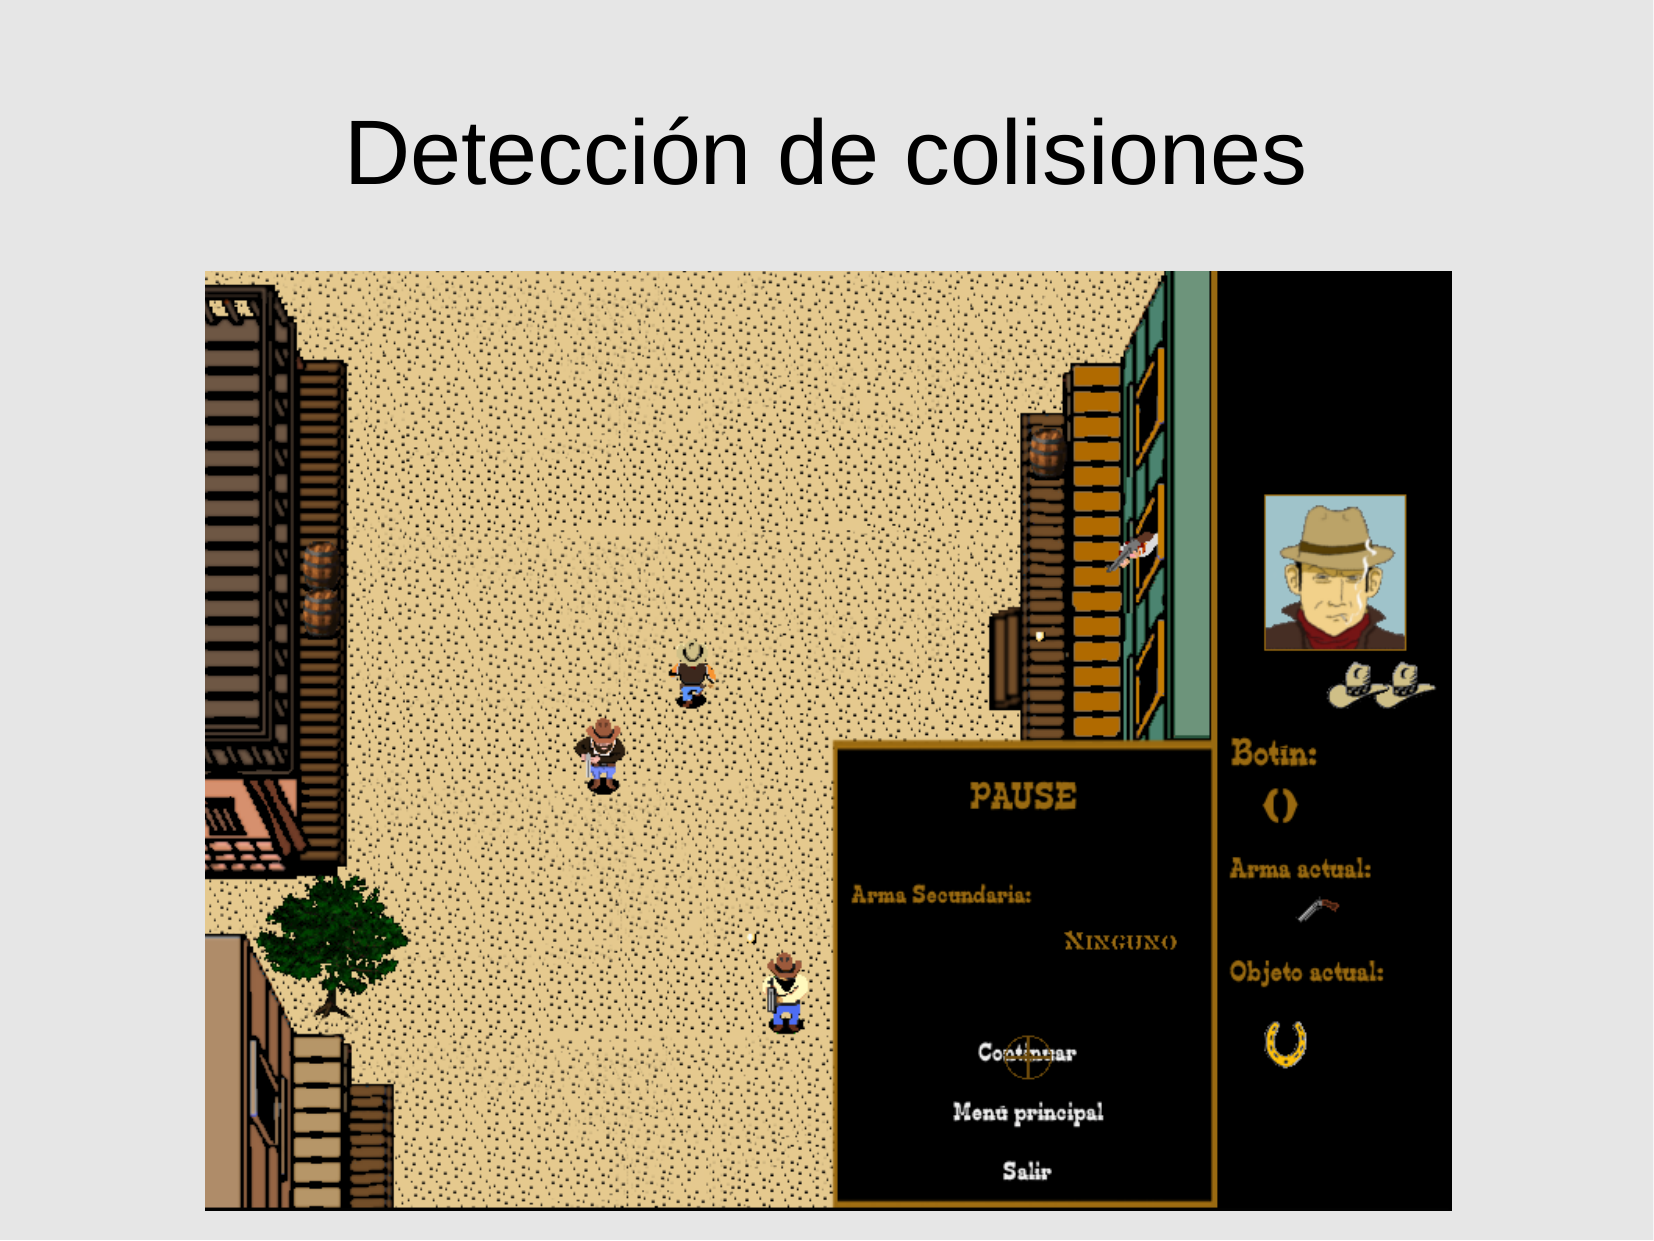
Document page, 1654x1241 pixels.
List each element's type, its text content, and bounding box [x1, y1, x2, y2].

picture [205, 271, 1452, 1211]
title Detección de colisiones [82, 49, 1571, 257]
